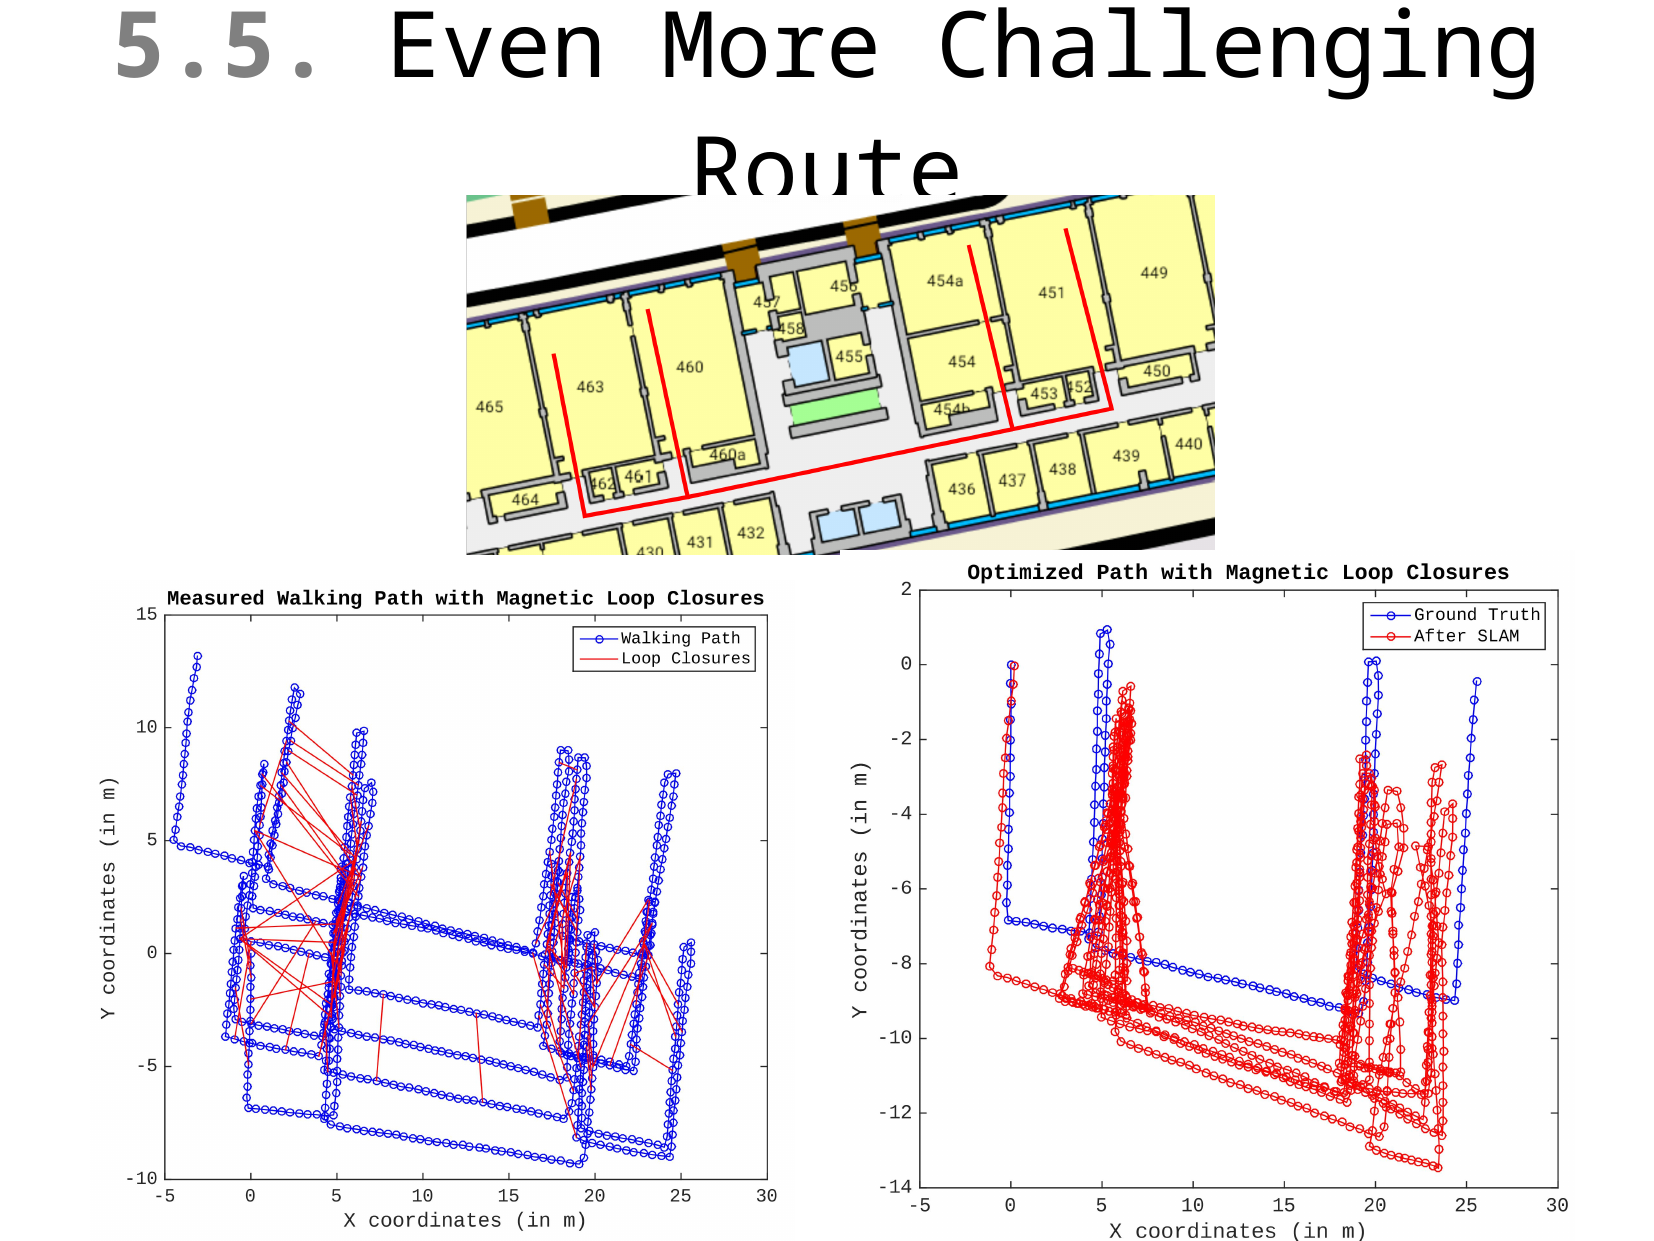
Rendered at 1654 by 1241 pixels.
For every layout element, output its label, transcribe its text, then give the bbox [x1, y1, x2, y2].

picture [90, 580, 796, 1241]
title 5.5. Even More Challenging Route [82, 0, 1571, 209]
picture [465, 195, 1576, 1241]
